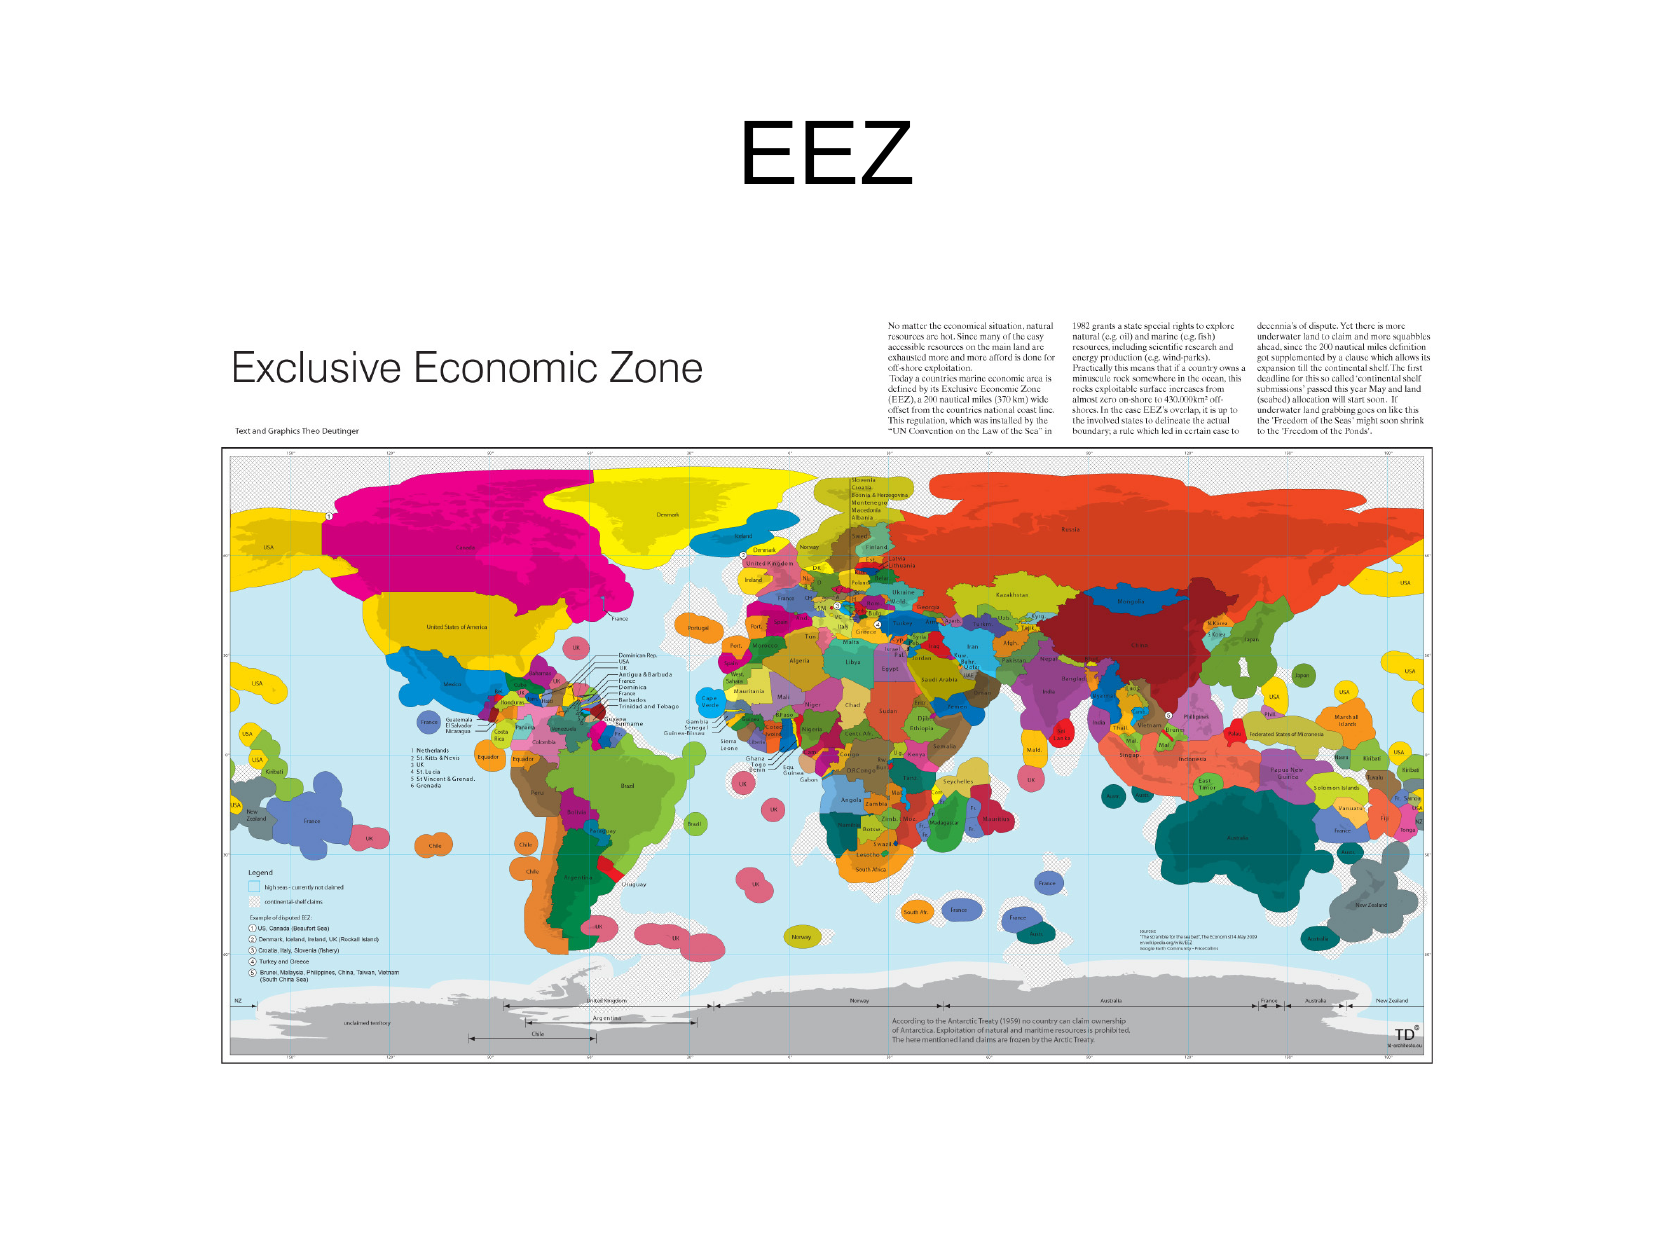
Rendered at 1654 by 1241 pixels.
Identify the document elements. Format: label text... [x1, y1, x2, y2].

title ΕΕΖ [82, 49, 1571, 257]
picture [192, 290, 1461, 1109]
